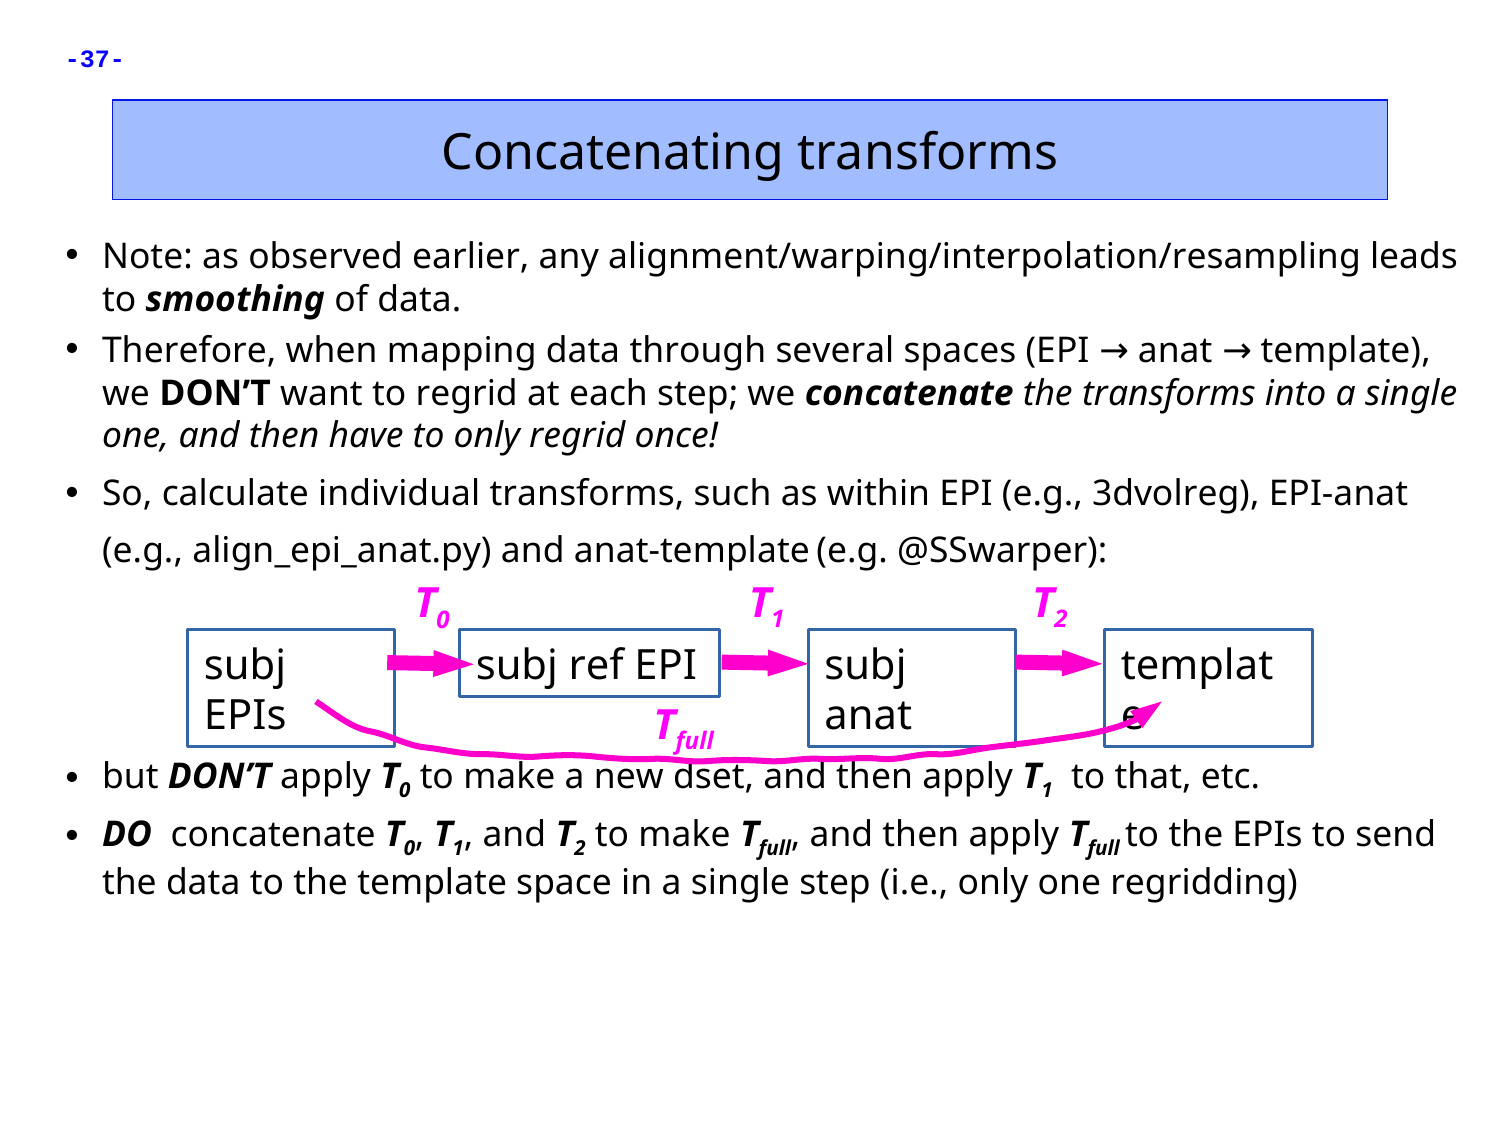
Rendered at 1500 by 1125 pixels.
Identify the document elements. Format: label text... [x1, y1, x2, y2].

text_box T2 [1015, 566, 1106, 642]
text_box subj ref EPI [459, 629, 720, 697]
text_box T0 [398, 567, 488, 643]
text_box subj EPIs [187, 629, 395, 697]
text_box Note: as observed earlier, any alignment/warping/interpolation/resampling leads to smoothing of data. Therefore, when mapping data through several spaces (EPI → anat → template), we DON’T want to regrid at each step; we concatenate the transforms into a single one, and then have to only regrid once! So, calculate individual transforms, such as within EPI (e.g., 3dvolreg), EPI-anat (e.g., align_epi_anat.py) and anat-template (e.g. @SSwarper): but DON’T apply T0 to make a new dset, and then apply T1 to that, etc. DO concatenate T0, T1, and T2 to make Tfull, and then apply Tfull to the EPIs to send the data to the template space in a single step (i.e., only one regridding) [49, 226, 1478, 966]
text_box template [1104, 629, 1313, 697]
text_box Tfull [637, 688, 746, 764]
text_box Concatenating transforms [112, 99, 1388, 200]
text_box T1 [732, 566, 823, 642]
text_box subj anat [808, 629, 1016, 697]
